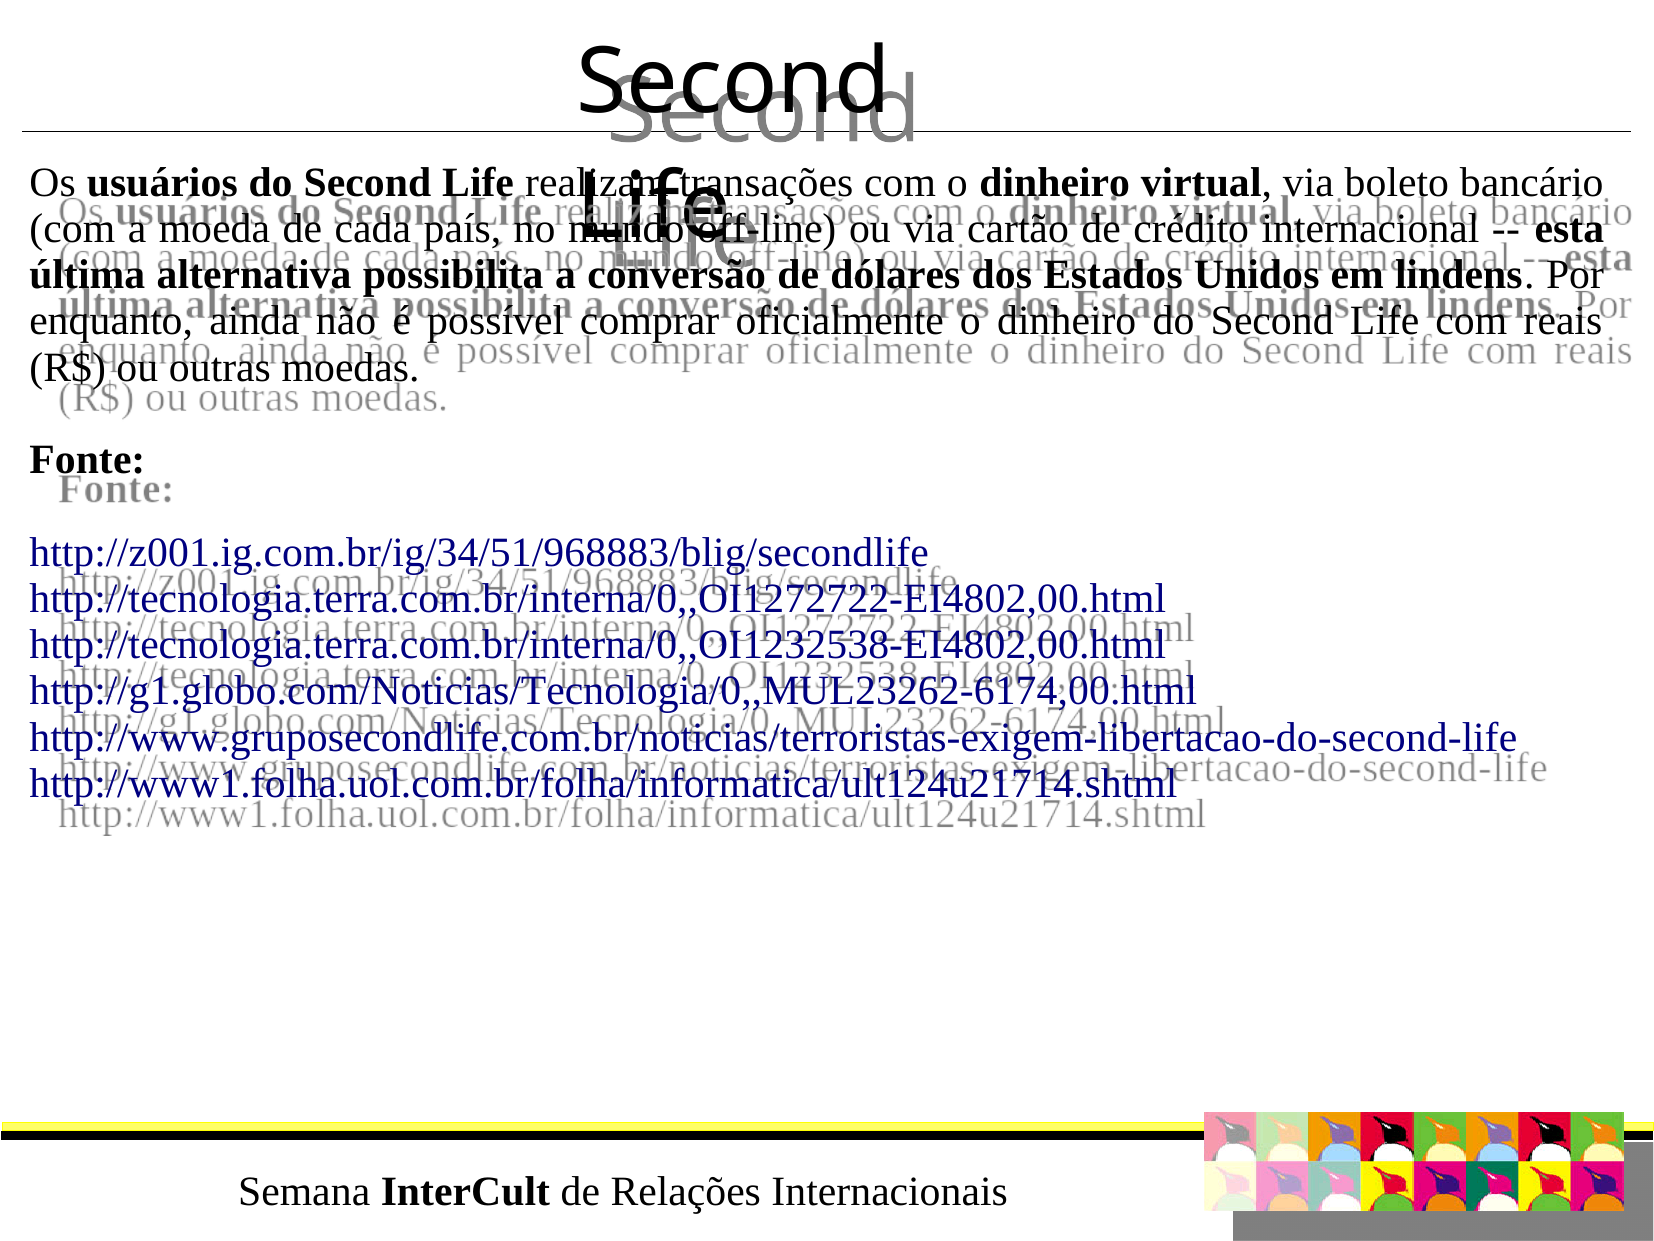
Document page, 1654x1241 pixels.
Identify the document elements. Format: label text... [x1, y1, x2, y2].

text_box Os usuários do Second Life realizam transações com o dinheiro virtual, via boleto bancário (com a moeda de cada país, no mundo off-line) ou via cartão de crédito internacional -- esta última alternativa possibilita a conversão de dólares dos Estados Unidos em lindens. Por enquanto, ainda não é possível comprar oficialmente o dinheiro do Second Life com reais (R$) ou outras moedas. Fonte: http://z001.ig.com.br/ig/34/51/968883/blig/secondlife http://tecnologia.terra.com.br/interna/0,,OI1272722-EI4802,00.html http://tecnologia.terra.com.br/interna/0,,OI1232538-EI4802,00.html http://g1.globo.com/Noticias/Tecnologia/0,,MUL23262-6174,00.html http://www.gruposecondlife.com.br/noticias/terroristas-exigem-libertacao-do-second-life http://www1.folha.uol.com.br/folha/informatica/ult124u21714.shtml [29, 158, 1605, 807]
text_box Second Life [576, 14, 1043, 125]
text_box Semana InterCult de Relações Internacionais [238, 1168, 1009, 1217]
chart [1204, 1112, 1624, 1211]
text_box [1624, 1122, 1654, 1140]
text_box [1, 1122, 1204, 1140]
